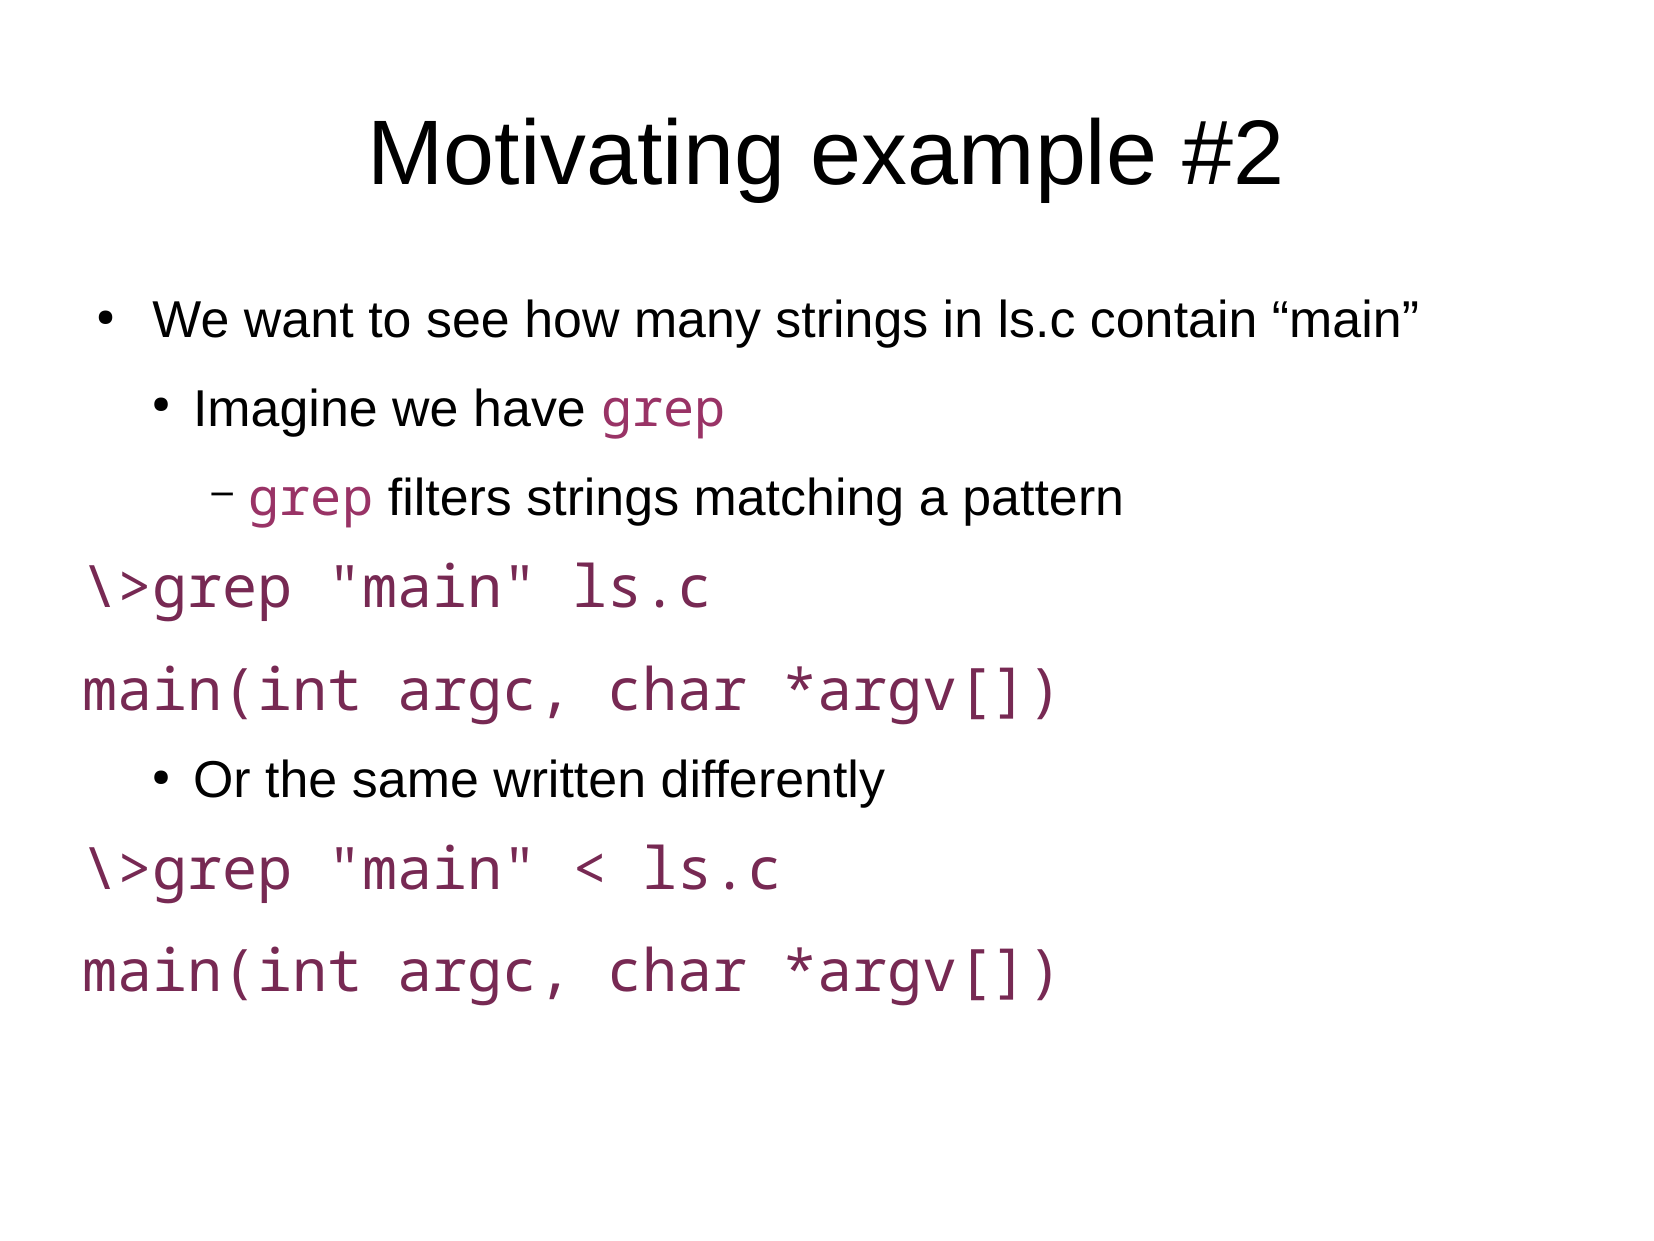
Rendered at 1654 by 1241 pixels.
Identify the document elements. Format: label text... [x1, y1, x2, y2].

list We want to see how many strings in ls.c contain “main” Imagine we have grep grep filters strings matching a pattern \>grep "main" ls.c main(int argc, char *argv[]) Or the same written differently \>grep "main" < ls.c main(int argc, char *argv[]) [82, 290, 1571, 1010]
title Motivating example #2 [82, 49, 1571, 257]
